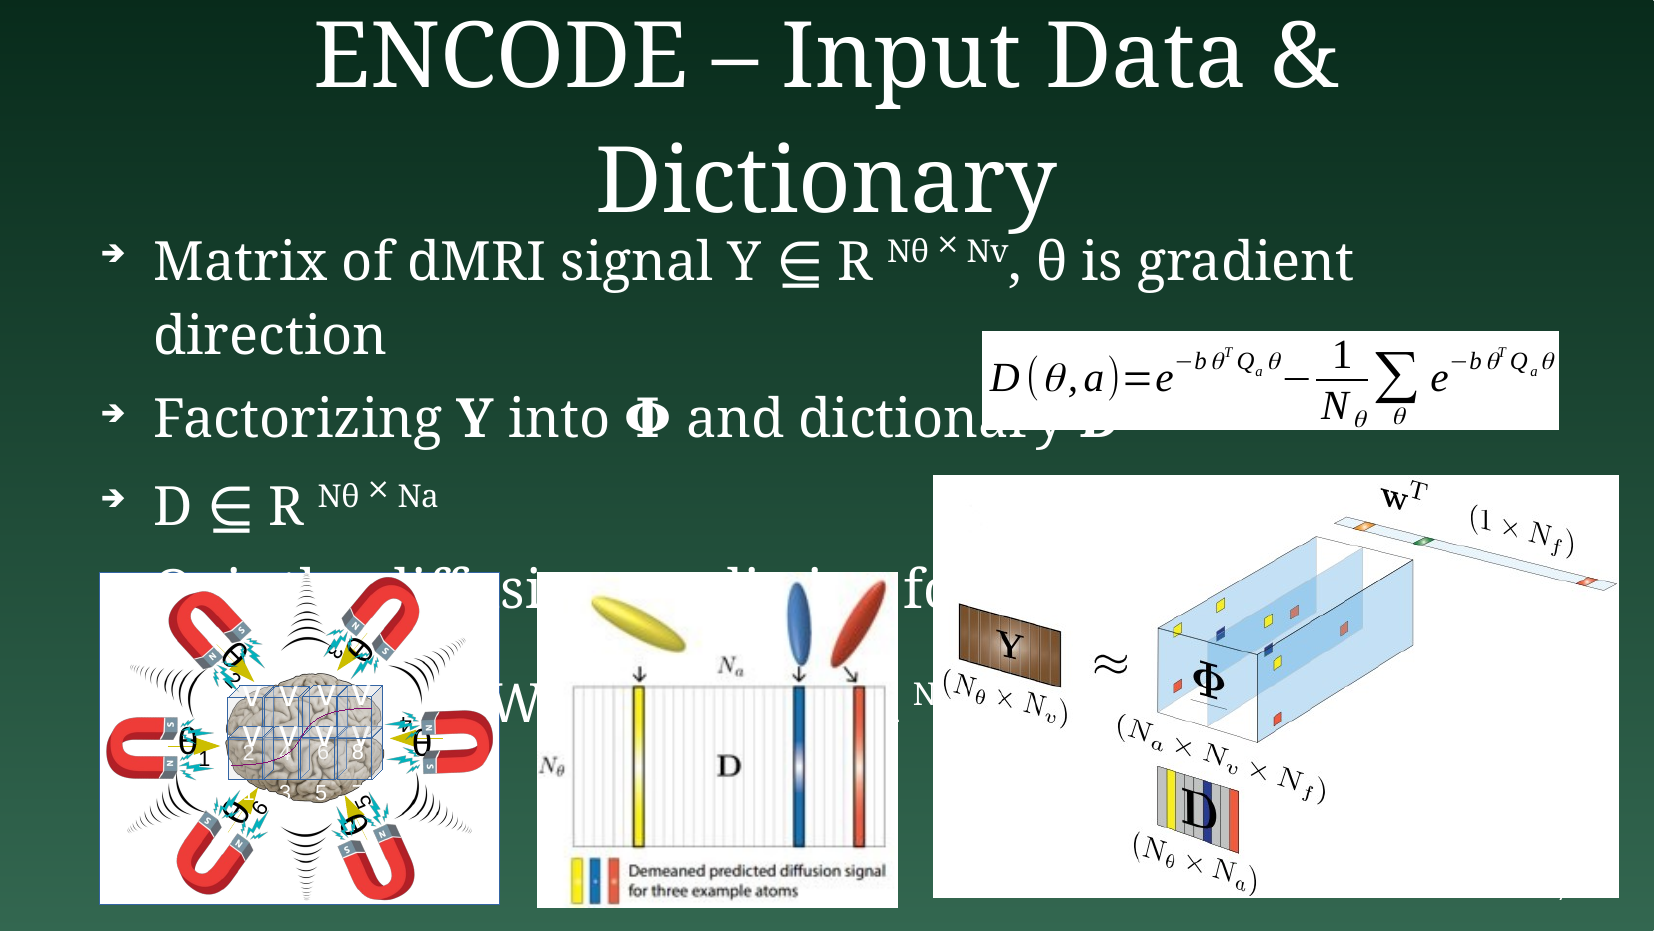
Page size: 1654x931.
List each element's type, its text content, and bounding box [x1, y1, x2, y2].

text_box v6 [302, 697, 336, 734]
text_box v5 [300, 738, 334, 780]
text_box v8 [337, 697, 371, 739]
picture [933, 475, 1619, 898]
text_box v4 [264, 698, 298, 726]
title ENCODE – Input Data & Dictionary [82, 37, 1571, 193]
text_box [400, 839, 500, 905]
chart [981, 330, 1560, 430]
text_box v7 [337, 739, 371, 780]
text_box [99, 839, 374, 905]
text_box v2 [227, 698, 262, 740]
picture [91, 566, 508, 916]
list Matrix of dMRI signal Y ⋸ R Nθ × Nv, θ is gradient direction Factorizing Y into 𝚽 and dictionary D D ⋸ R Nθ × Na Qa is the diffusion prediction for an a Y ≈ 𝚽 ×1 D ×3 W, where W⋸ R Nf [82, 217, 1571, 839]
text_box v1 [228, 738, 262, 780]
text_box v3 [264, 738, 298, 780]
picture [537, 572, 898, 908]
